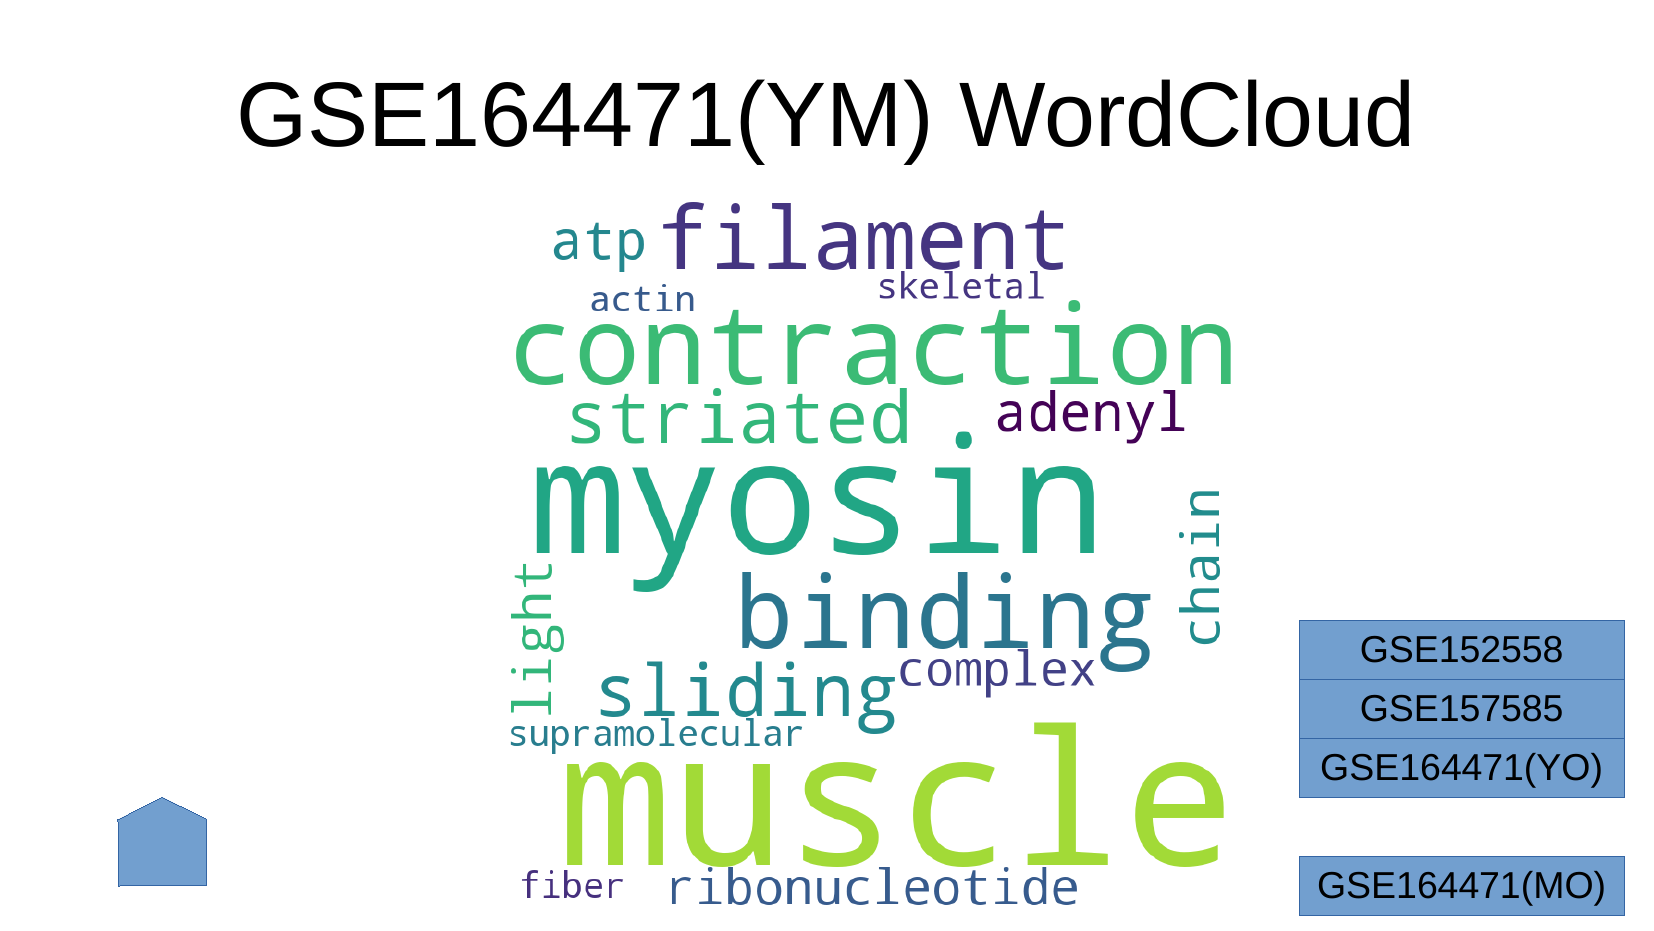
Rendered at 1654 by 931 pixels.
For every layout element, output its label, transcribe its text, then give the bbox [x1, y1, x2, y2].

text_box GSE164471(MO) [1299, 856, 1625, 916]
text_box GSE157585 [1299, 680, 1625, 738]
text_box GSE164471(YO) [1299, 738, 1625, 798]
text_box [117, 797, 207, 887]
picture [501, 193, 1241, 916]
title GSE164471(YM) WordCloud [82, 37, 1571, 193]
text_box GSE152558 [1299, 620, 1625, 680]
